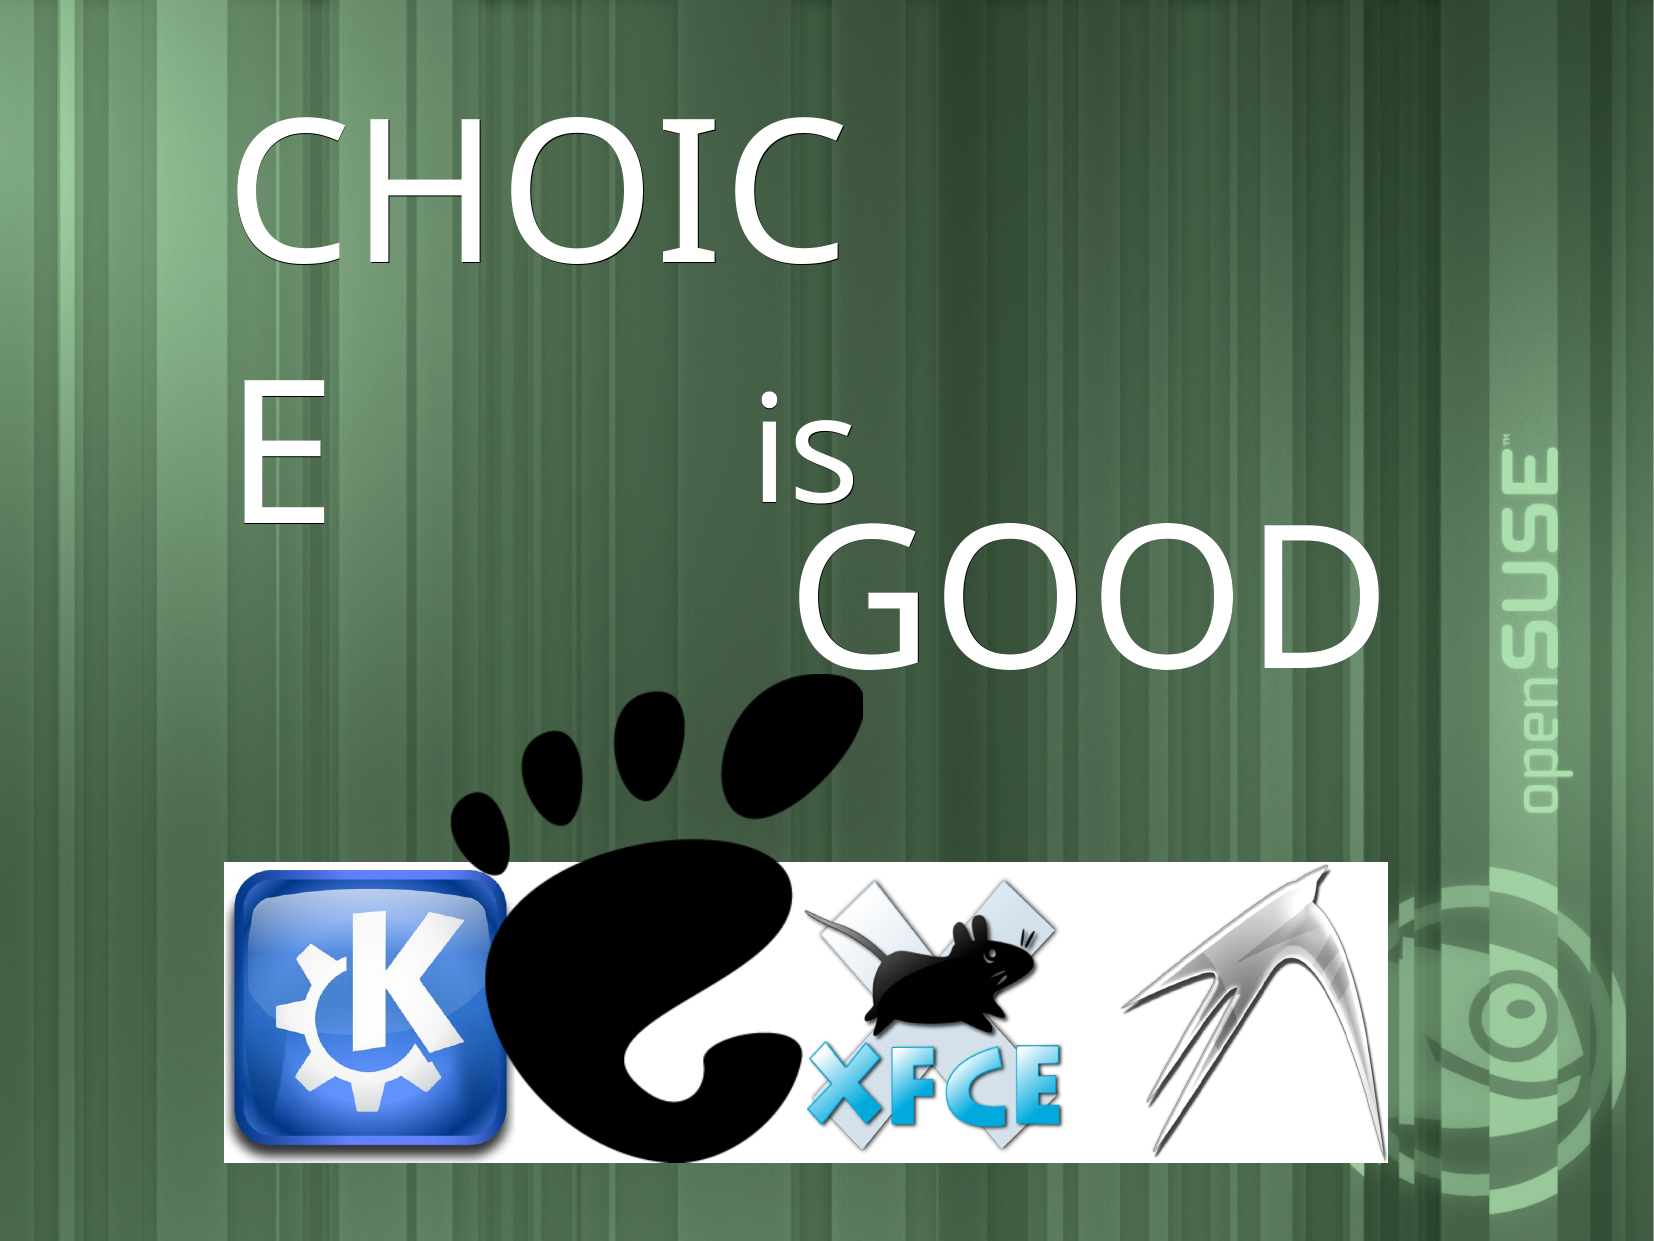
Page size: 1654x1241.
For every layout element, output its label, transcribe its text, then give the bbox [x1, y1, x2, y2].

picture [0, 0, 1654, 1241]
title GOOD [787, 450, 1463, 730]
title CHOICE [225, 175, 901, 455]
text_box [863, 862, 1119, 1163]
title is [750, 325, 901, 563]
text_box [224, 862, 450, 1163]
